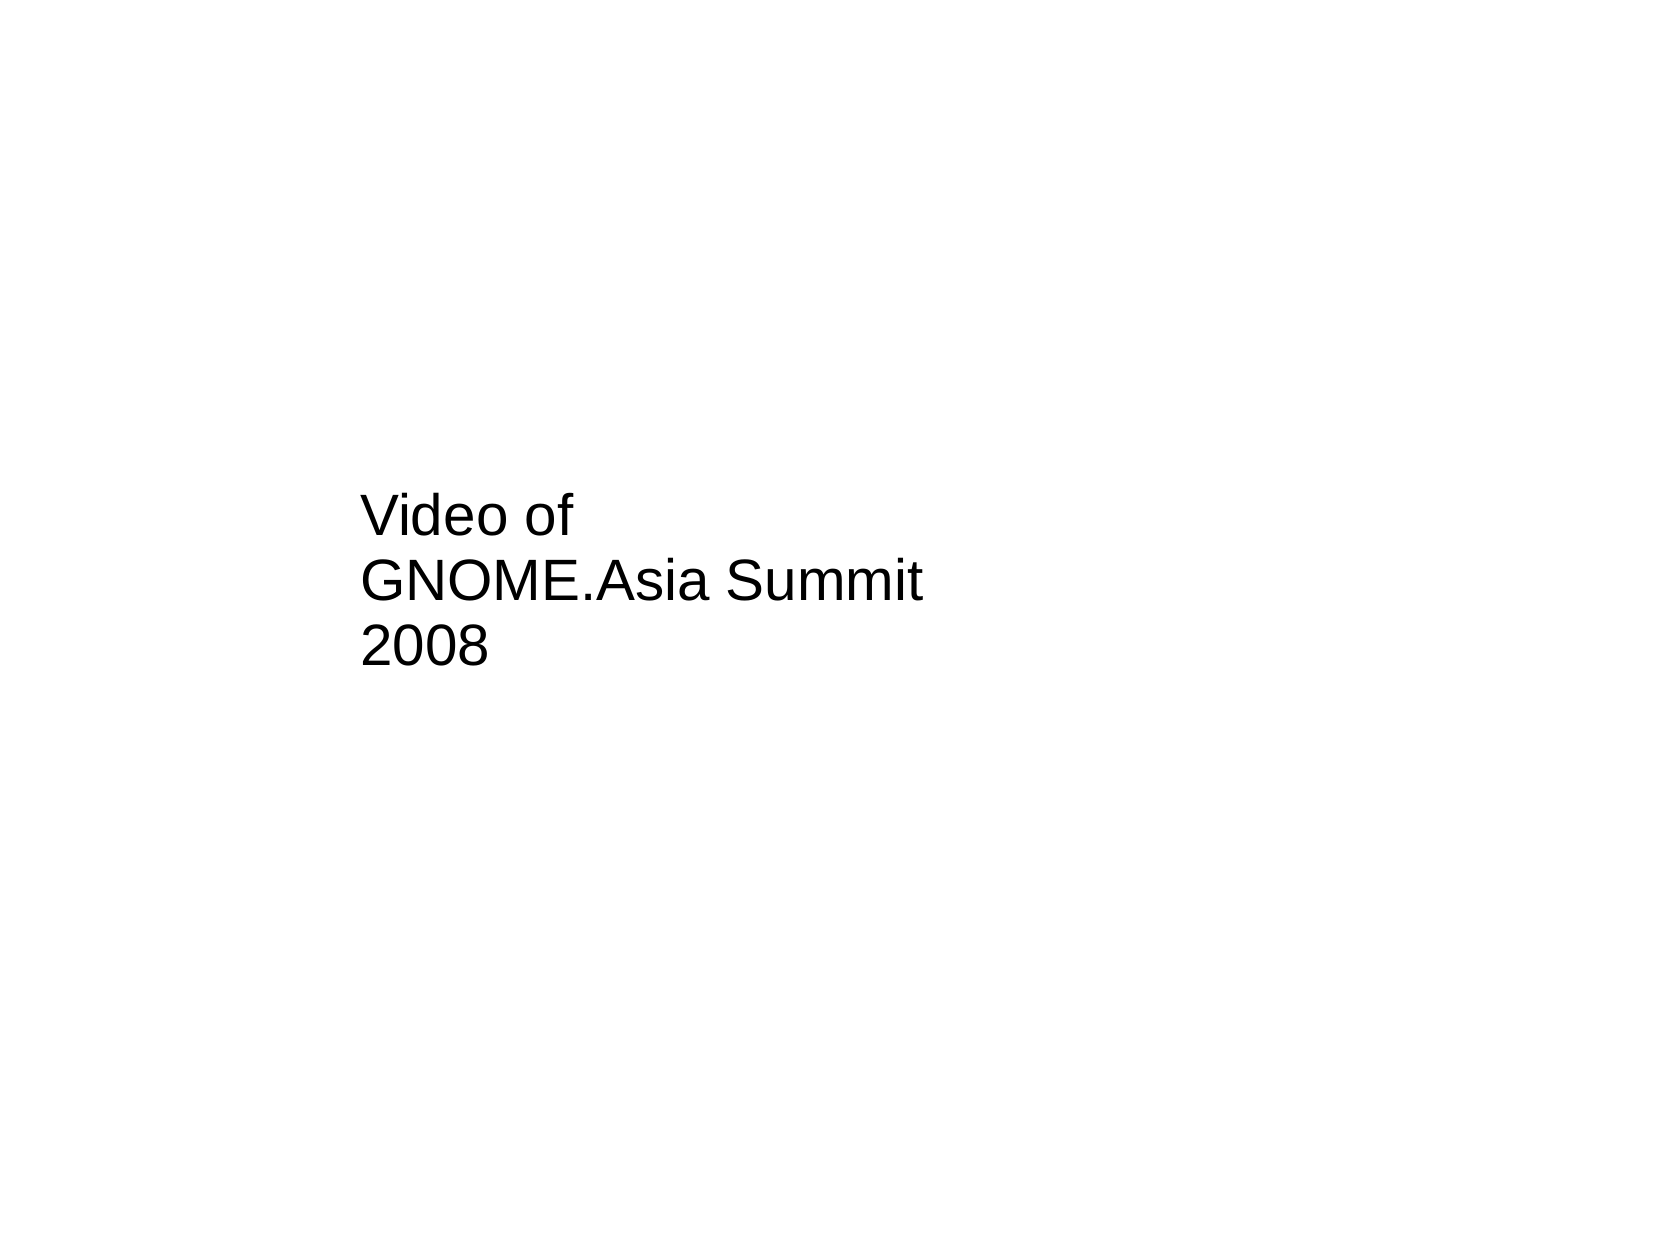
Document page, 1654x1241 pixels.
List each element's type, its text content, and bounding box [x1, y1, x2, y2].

text_box Video of GNOME.Asia Summit 2008 [345, 475, 996, 686]
